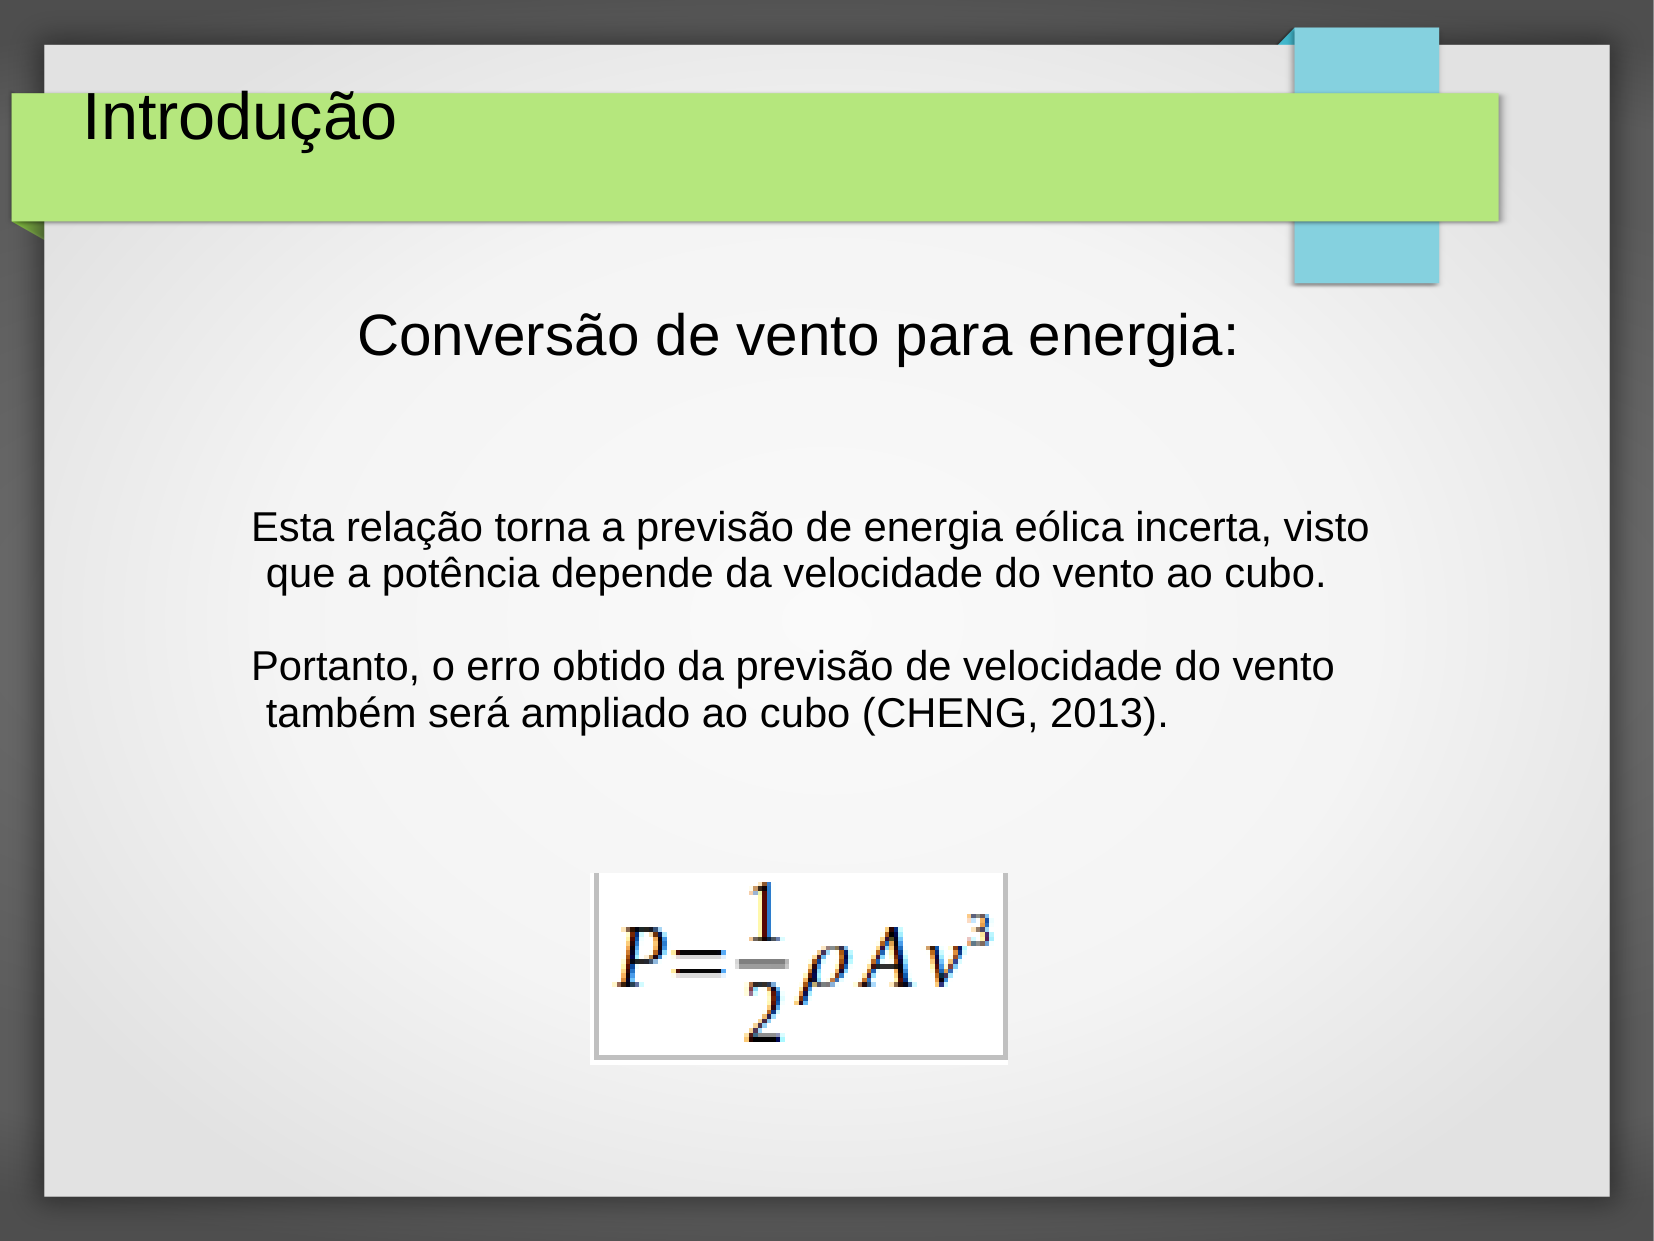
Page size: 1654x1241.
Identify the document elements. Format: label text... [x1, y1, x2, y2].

picture [0, 0, 1654, 1241]
title Introdução [82, 78, 1264, 229]
text_box Esta relação torna a previsão de energia eólica incerta, visto que a potência depende da velocidade do vento ao cubo. Portanto, o erro obtido da previsão de velocidade do vento também será ampliado ao cubo (CHENG, 2013). [236, 496, 1418, 744]
text_box Conversão de vento para energia: [342, 295, 1347, 376]
